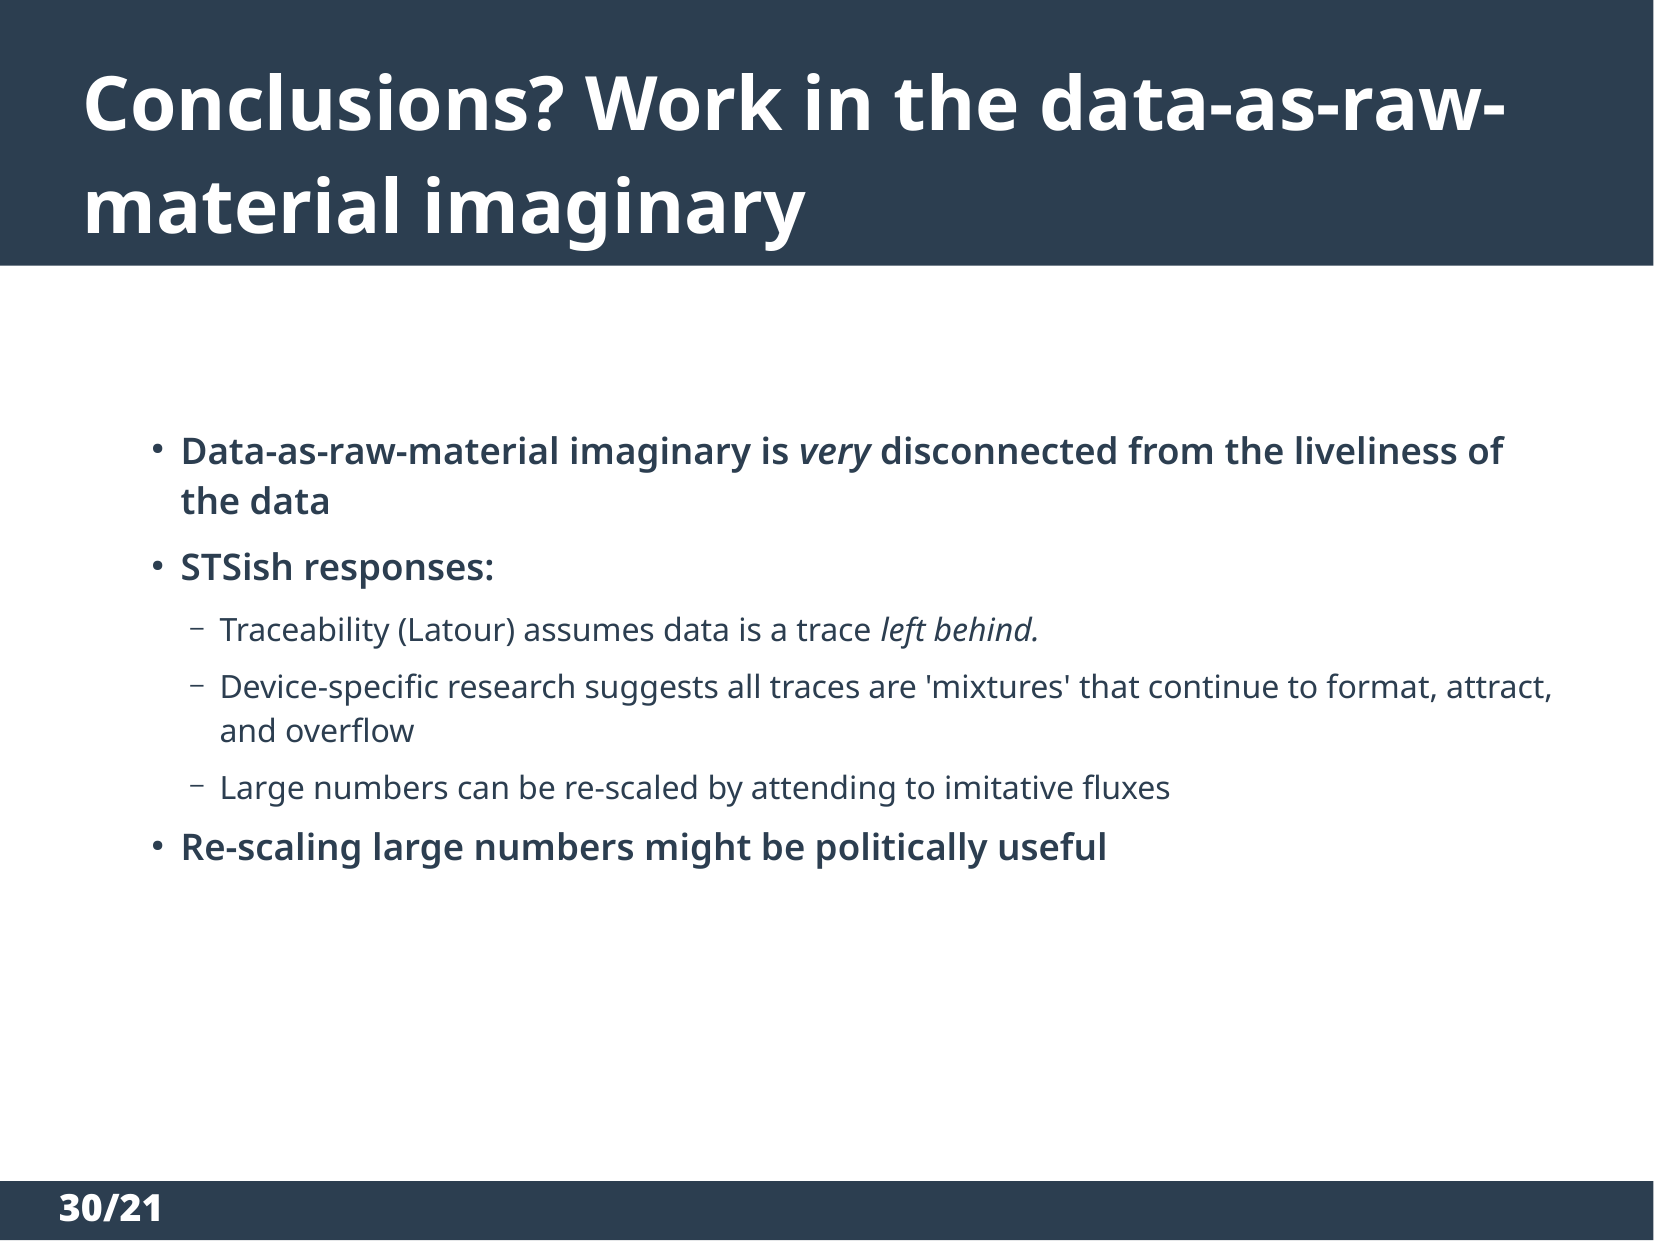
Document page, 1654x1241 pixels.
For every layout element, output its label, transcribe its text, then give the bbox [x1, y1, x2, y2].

list Data-as-raw-material imaginary is very disconnected from the liveliness of the data STSish responses: Traceability (Latour) assumes data is a trace left behind. Device-specific research suggests all traces are 'mixtures' that continue to format, attract, and overflow Large numbers can be re-scaled by attending to imitative fluxes Re-scaling large numbers might be politically useful [141, 425, 1571, 875]
title Conclusions? Work in the data-as-raw-material imaginary [82, 49, 1571, 257]
